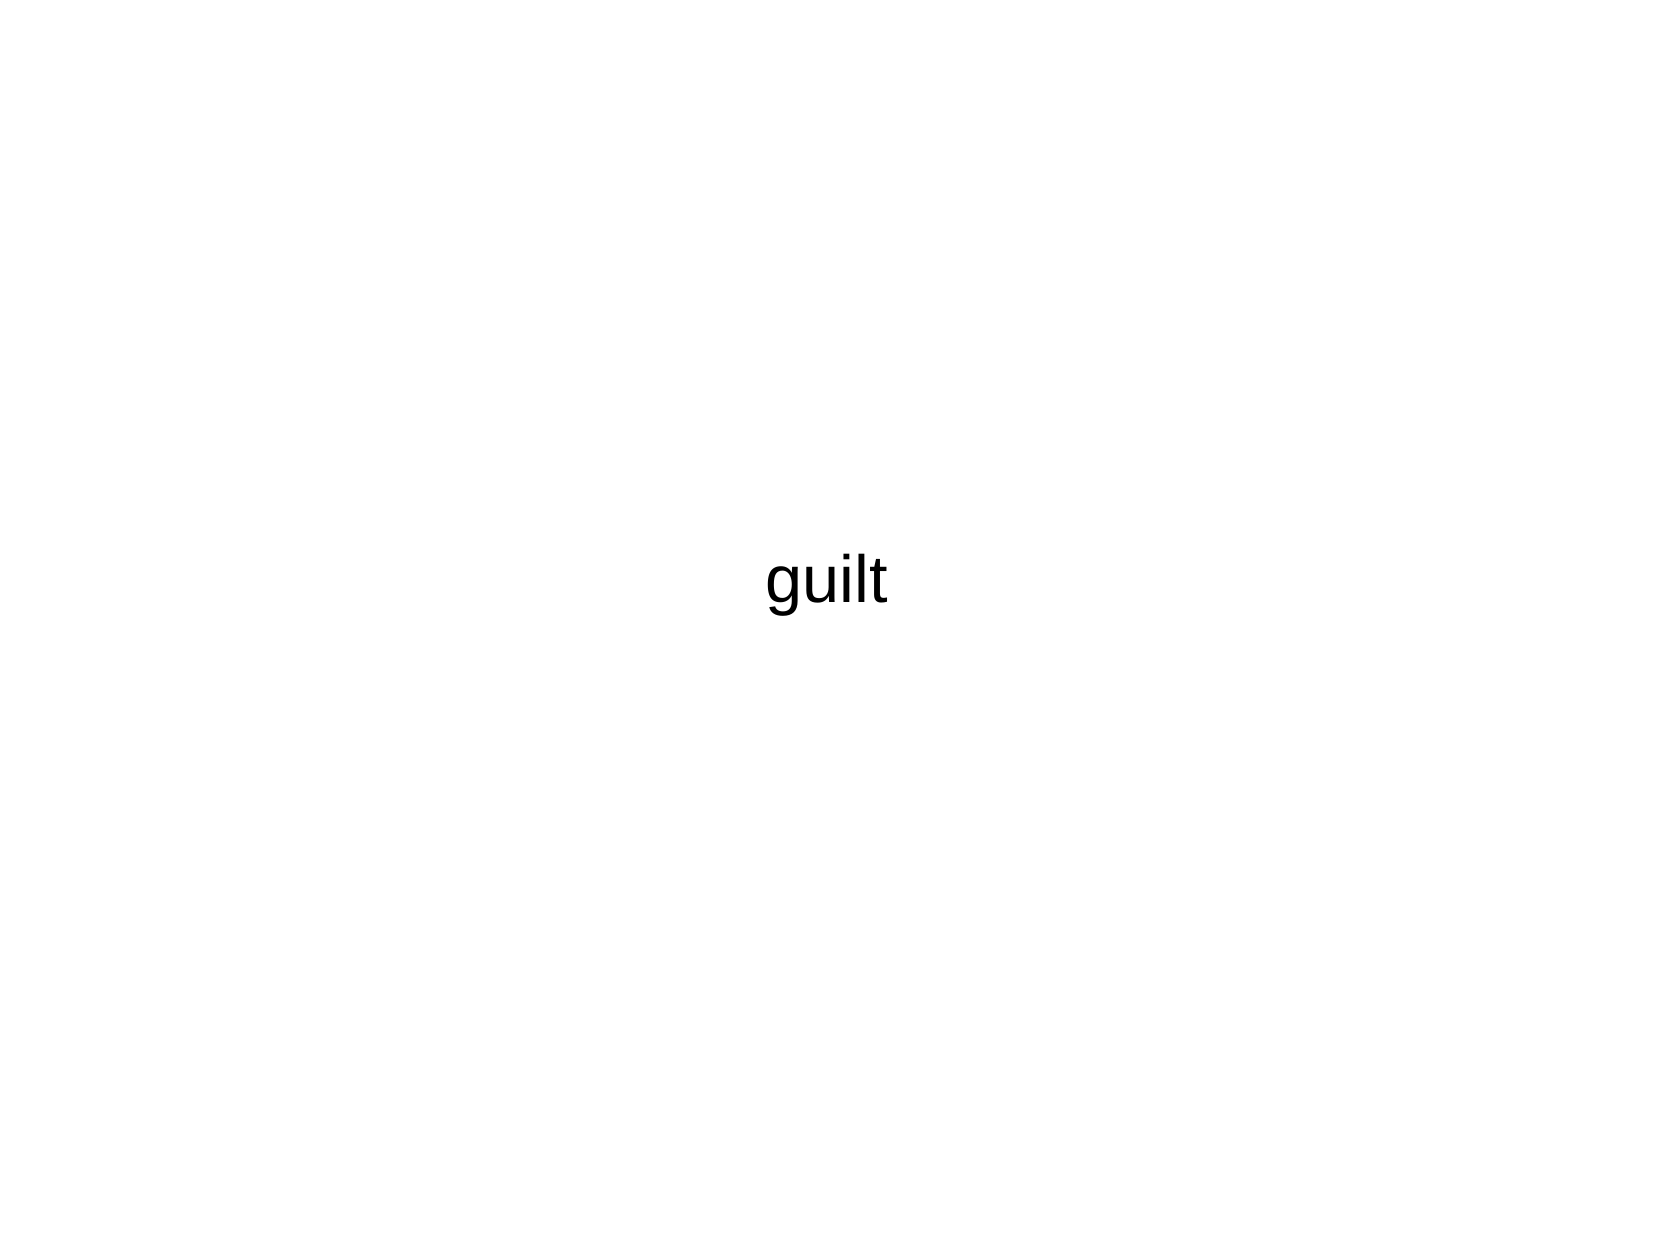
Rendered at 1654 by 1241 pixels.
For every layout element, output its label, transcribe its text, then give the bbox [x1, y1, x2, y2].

subtitle guilt [82, 49, 1571, 1109]
